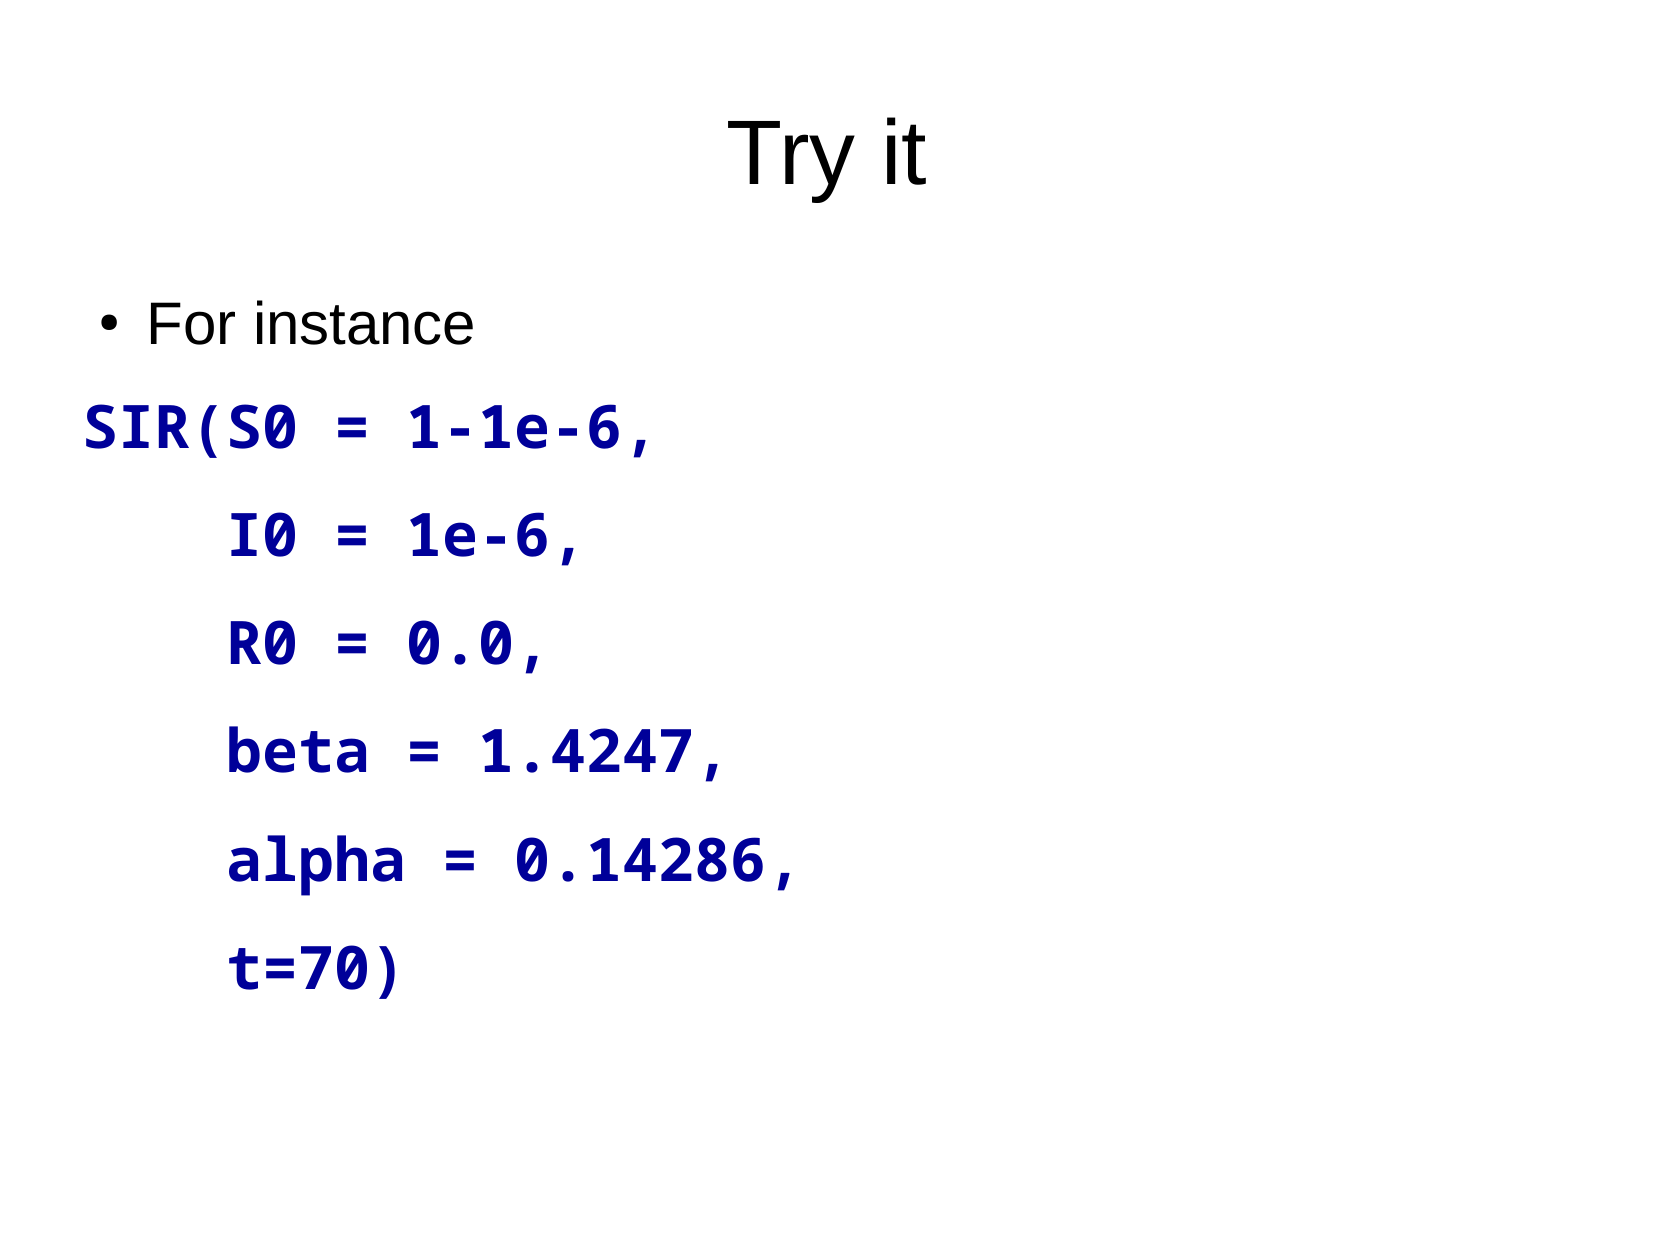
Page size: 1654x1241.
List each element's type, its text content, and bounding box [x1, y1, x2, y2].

title Try it [82, 49, 1571, 257]
list For instance SIR(S0 = 1-1e-6, I0 = 1e-6, R0 = 0.0, beta = 1.4247, alpha = 0.14286, t=70) [82, 290, 1571, 1010]
